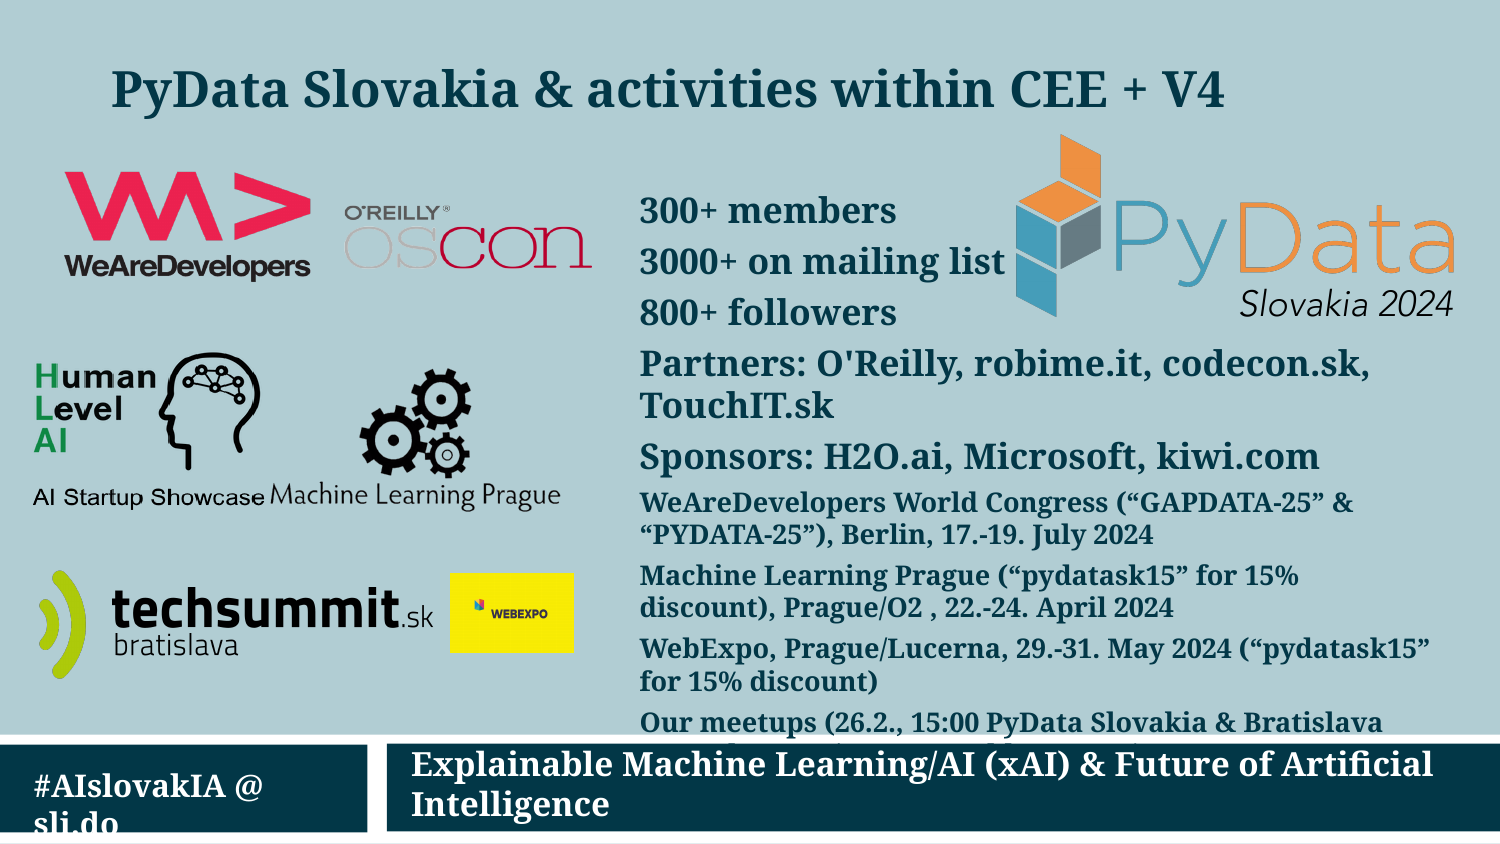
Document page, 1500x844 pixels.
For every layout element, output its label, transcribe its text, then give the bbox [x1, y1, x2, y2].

picture [1010, 112, 1461, 338]
text_box Explainable Machine Learning/AI (xAI) & Future of Artificial Intelligence [400, 740, 1500, 826]
text_box PyData Slovakia & activities within CEE + V4 [100, 31, 1438, 154]
picture [0, 123, 619, 529]
text_box 300+ members 3000+ on mailing list 800+ followers Partners: O'Reilly, robime.it, codecon.sk, TouchIT.sk Sponsors: H2O.ai, Microsoft, kiwi.com WeAreDevelopers World Congress (“GAPDATA-25” & “PYDATA-25”), Berlin, 17.-19. July 2024 Machine Learning Prague (“pydatask15” for 15% discount), Prague/O2 , 22.-24. April 2024 WebExpo, Prague/Lucerna, 29.-31. May 2024 (“pydatask15” for 15% discount) Our meetups (26.2., 15:00 PyData Slovakia & Bratislava 16:00 skczTUG/SK & CZ Tableau User) [551, 182, 1450, 697]
text_box #AIslovakIA @ sli.do [22, 760, 342, 815]
picture [22, 562, 574, 687]
